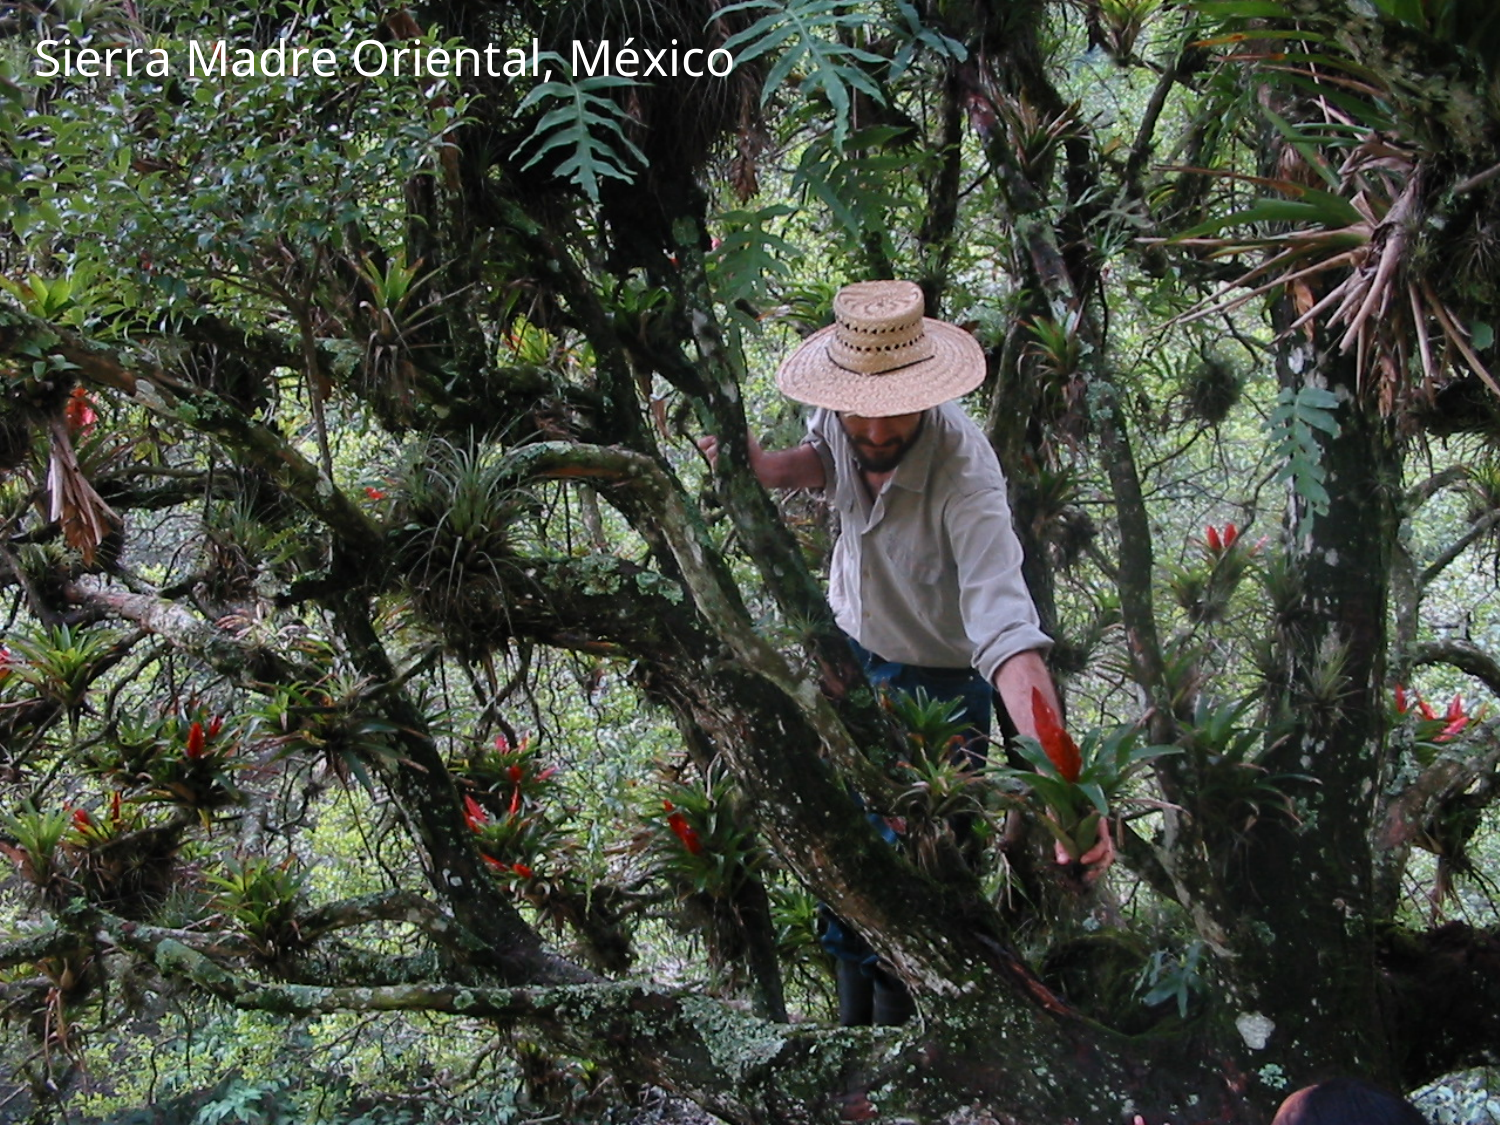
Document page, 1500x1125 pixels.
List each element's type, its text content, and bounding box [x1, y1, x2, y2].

text_box Sierra Madre Oriental, México [19, 18, 752, 95]
picture [0, 0, 1500, 1125]
